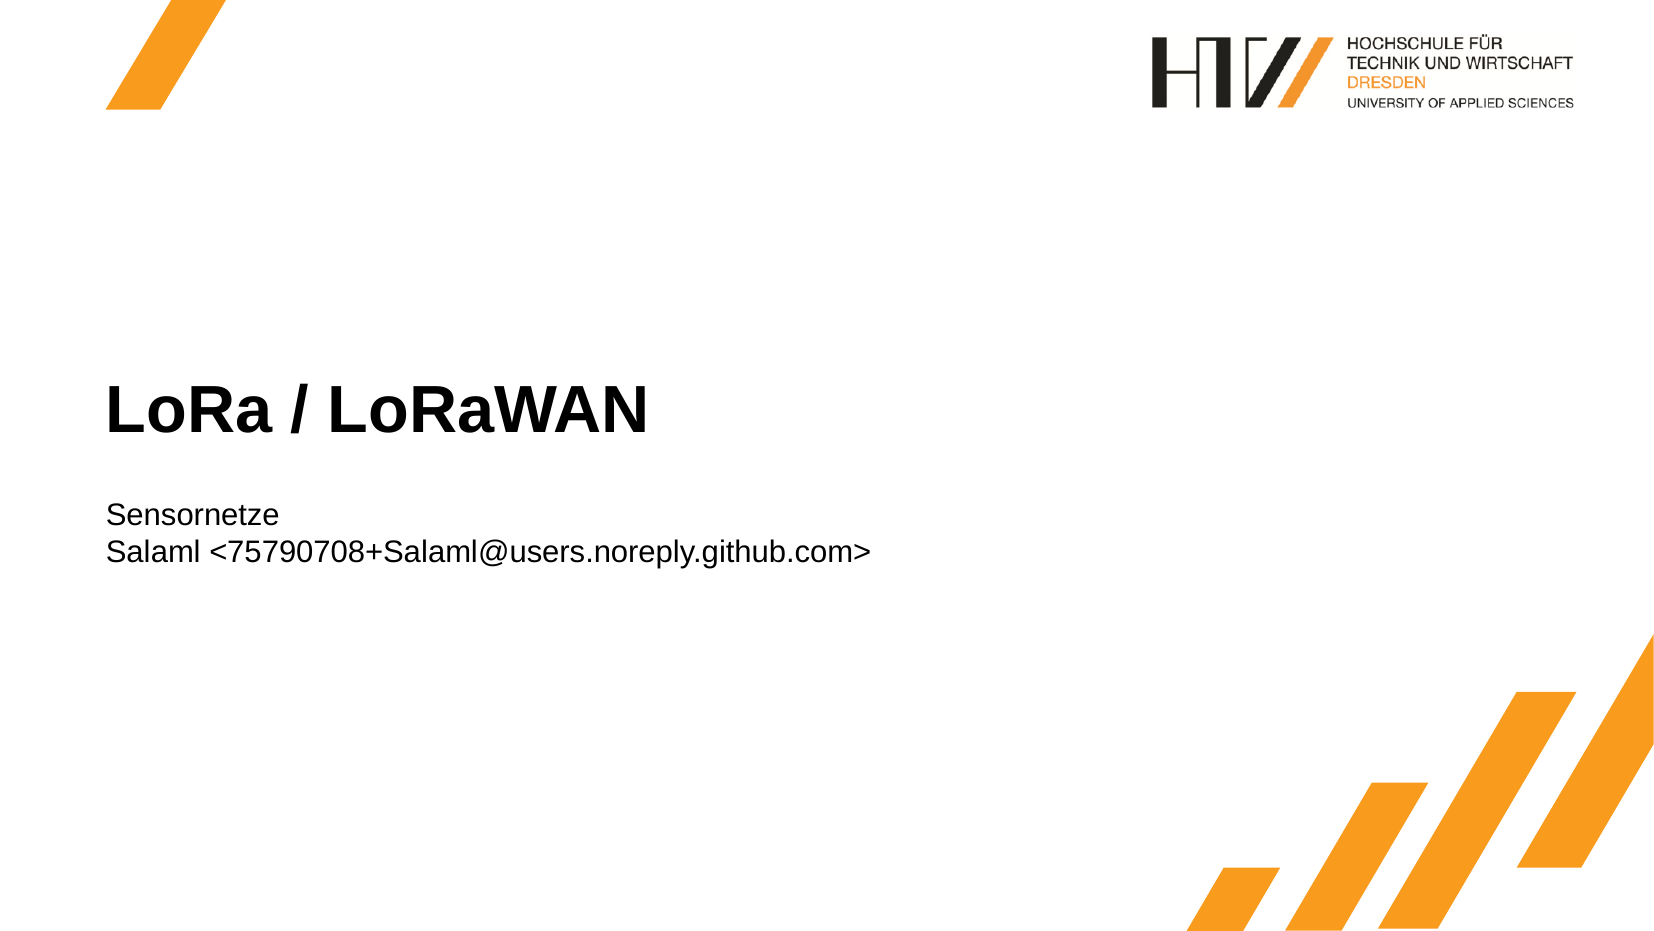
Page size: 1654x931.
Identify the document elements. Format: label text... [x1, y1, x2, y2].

picture [1149, 34, 1576, 108]
title LoRa / LoRaWAN [105, 348, 1576, 474]
subtitle Sensornetze Salaml <75790708+Salaml@users.noreply.github.com> [105, 494, 1576, 719]
